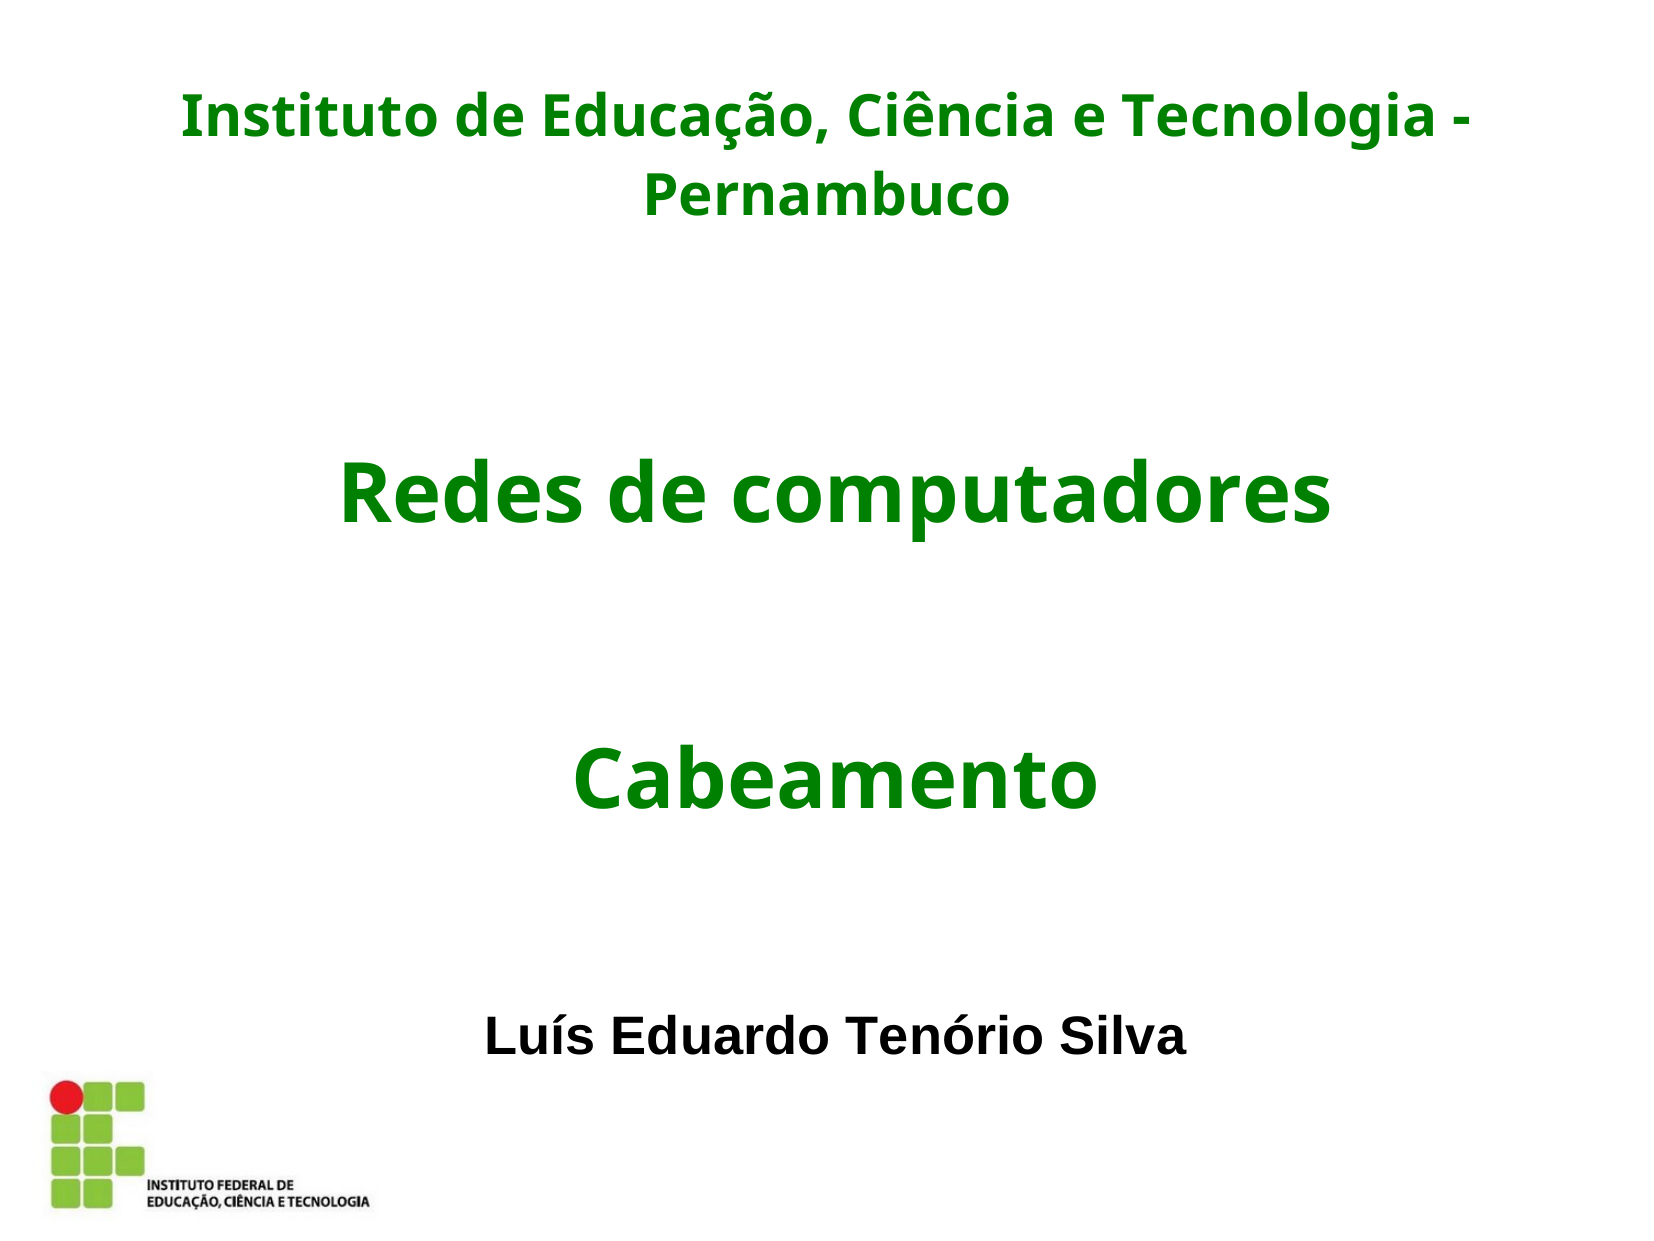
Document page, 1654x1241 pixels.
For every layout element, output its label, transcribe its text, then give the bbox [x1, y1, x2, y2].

title Instituto de Educação, Ciência e Tecnologia - Pernambuco [82, 49, 1571, 257]
picture [33, 1062, 384, 1230]
list Redes de computadores Cabeamento Luís Eduardo Tenório Silva [82, 290, 1571, 1107]
